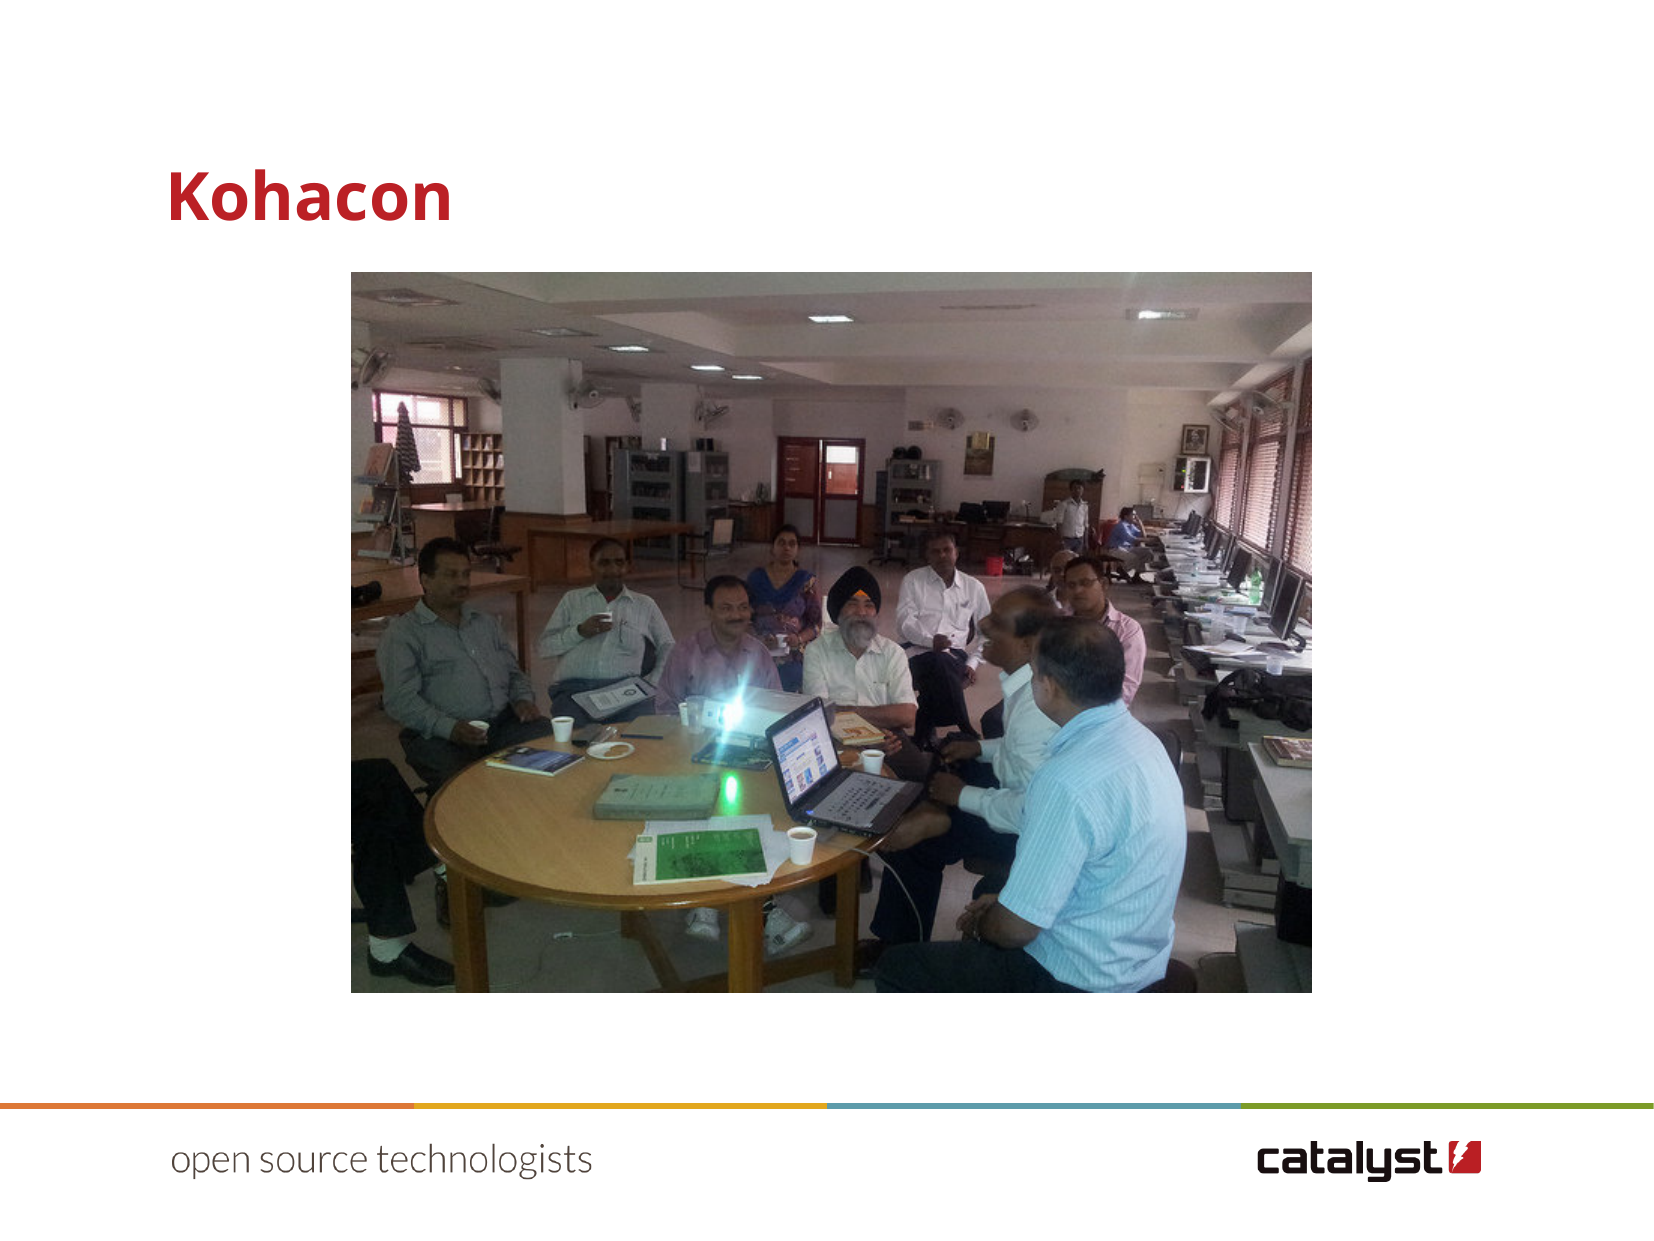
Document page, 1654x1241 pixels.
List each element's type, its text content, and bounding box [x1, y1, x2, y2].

title Kohacon [165, 90, 1489, 298]
picture [351, 272, 1312, 993]
picture [0, 1103, 1654, 1182]
